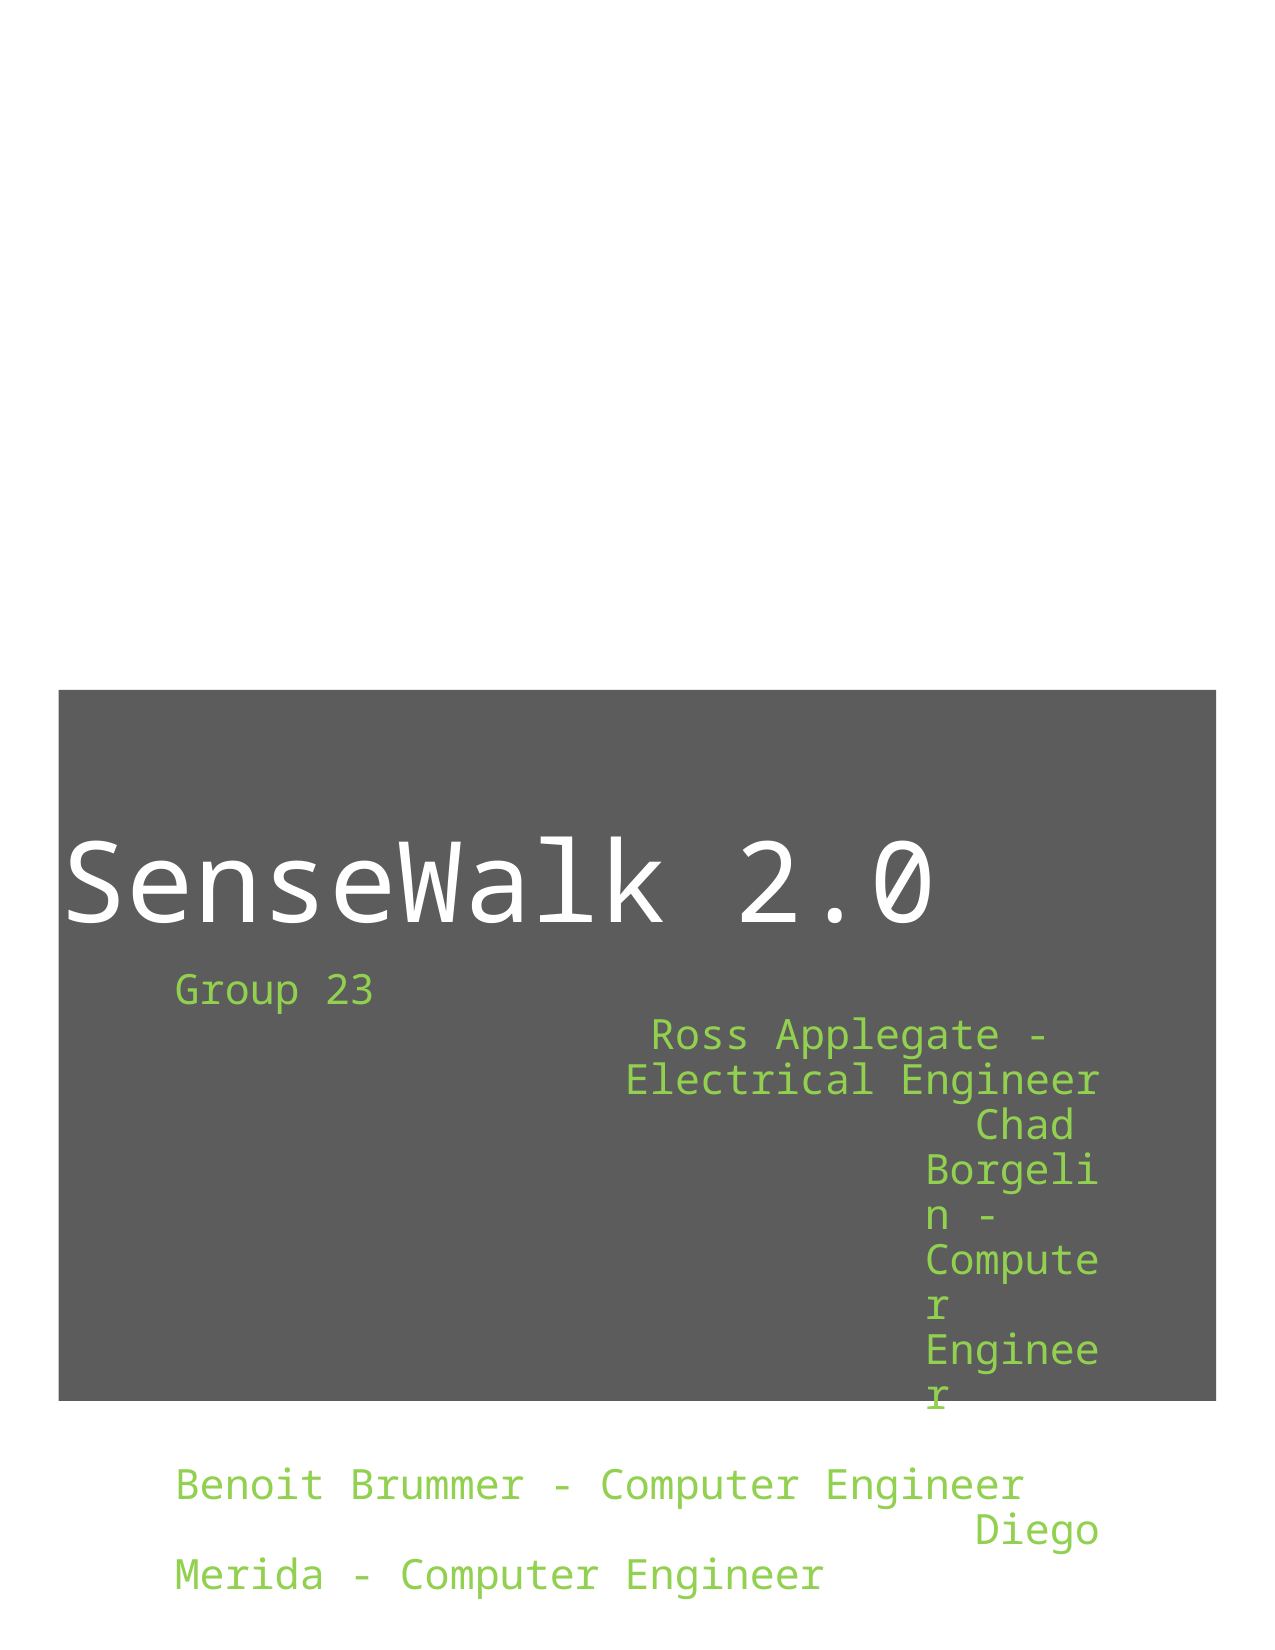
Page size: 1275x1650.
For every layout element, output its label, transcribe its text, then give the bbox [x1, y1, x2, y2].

subtitle Group 23 Ross Applegate - Electrical Engineer Chad Borgelin - Computer Engineer Benoit Brummer - Computer Engineer Diego Merida - Computer Engineer [159, 961, 1116, 1115]
title SenseWalk 2.0 [44, 569, 1000, 952]
